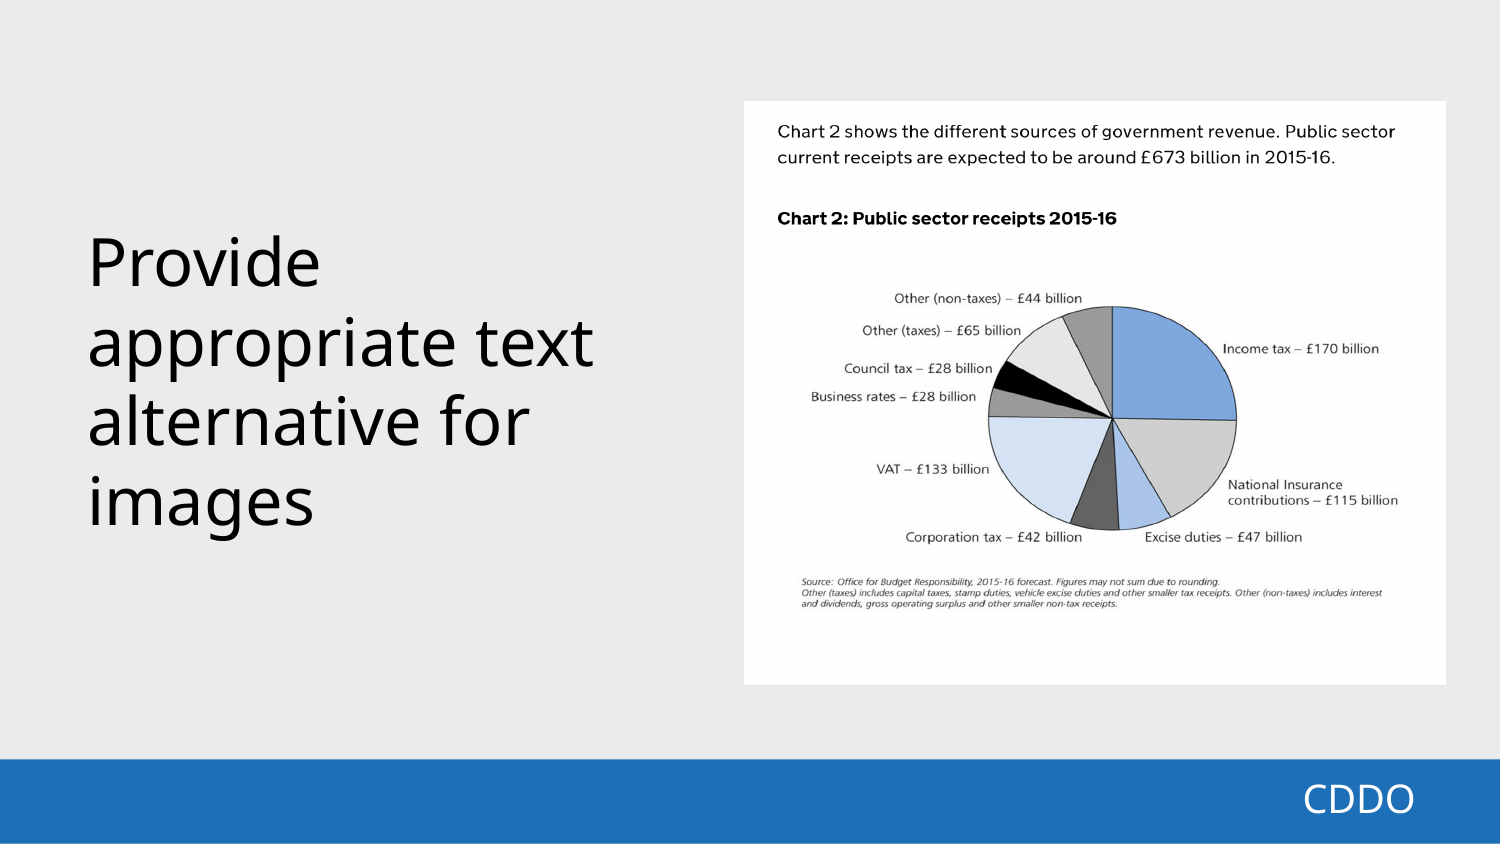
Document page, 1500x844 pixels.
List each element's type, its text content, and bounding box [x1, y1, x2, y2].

picture [744, 101, 1446, 685]
title Provide appropriate text alternative for images [84, 0, 672, 759]
